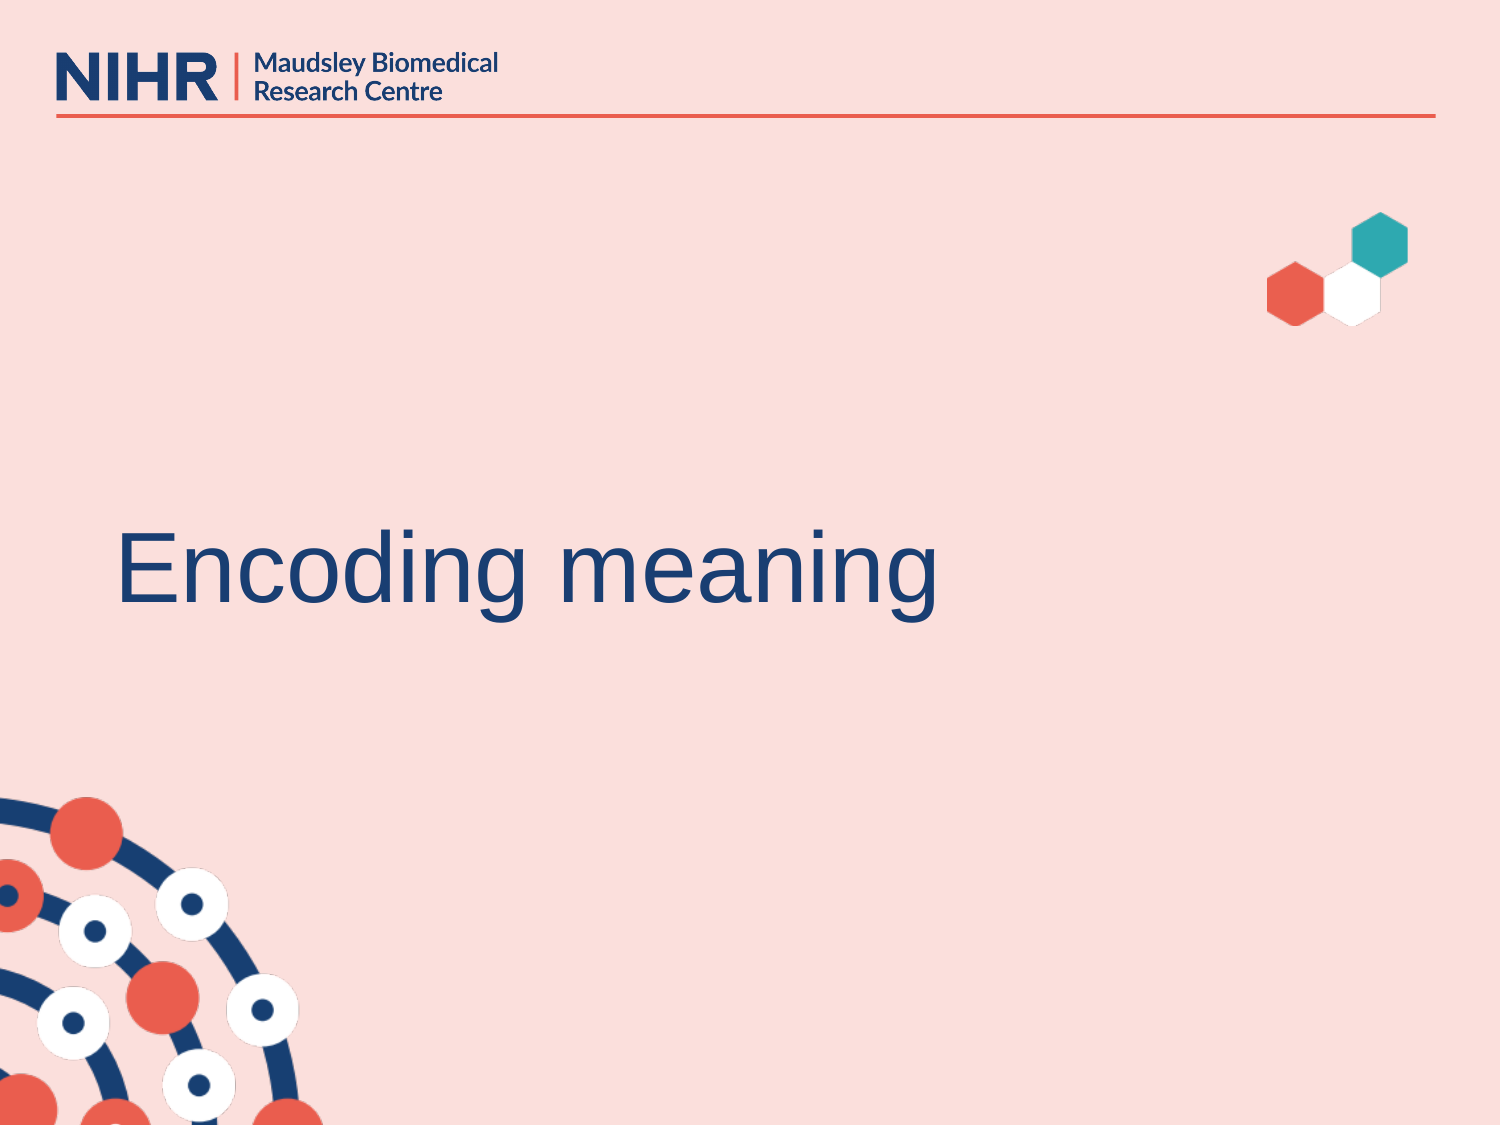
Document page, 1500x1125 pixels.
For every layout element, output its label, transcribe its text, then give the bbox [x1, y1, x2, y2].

title Encoding meaning [99, 453, 1393, 672]
picture [26, 17, 527, 136]
